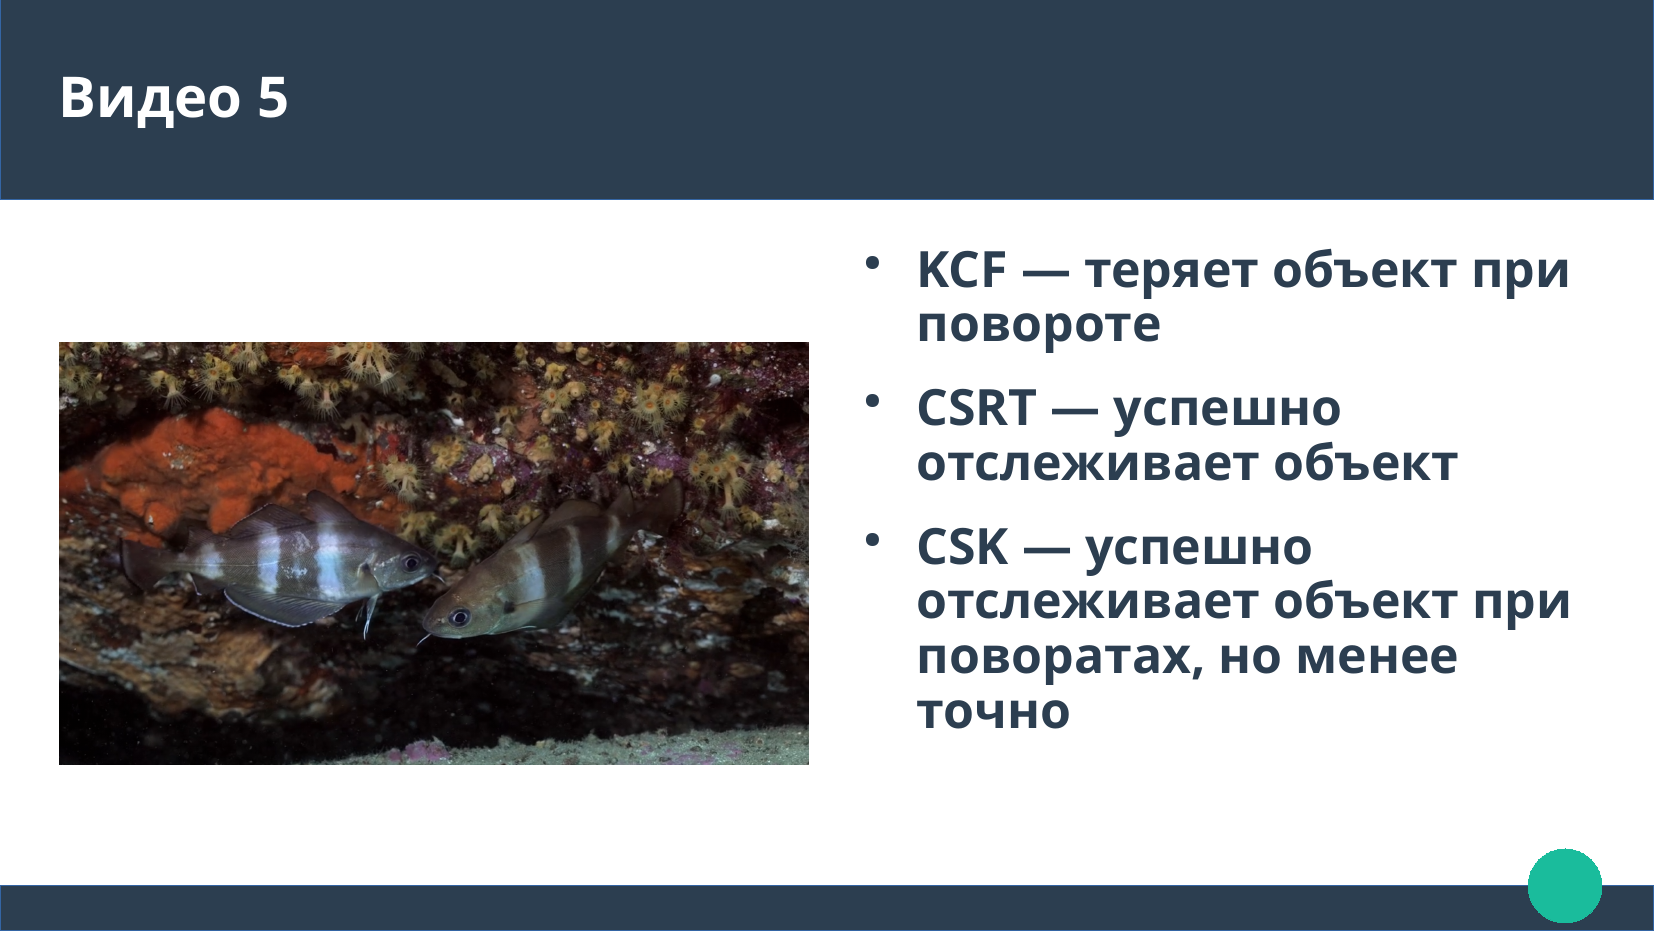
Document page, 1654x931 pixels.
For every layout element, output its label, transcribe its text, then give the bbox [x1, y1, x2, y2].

picture [59, 342, 809, 765]
title Видео 5 [59, 37, 1595, 155]
list KCF — теряет объект при повороте CSRT — успешно отслеживает объект CSK — успешно отслеживает объект при поворатах, но менее точно [845, 243, 1596, 864]
